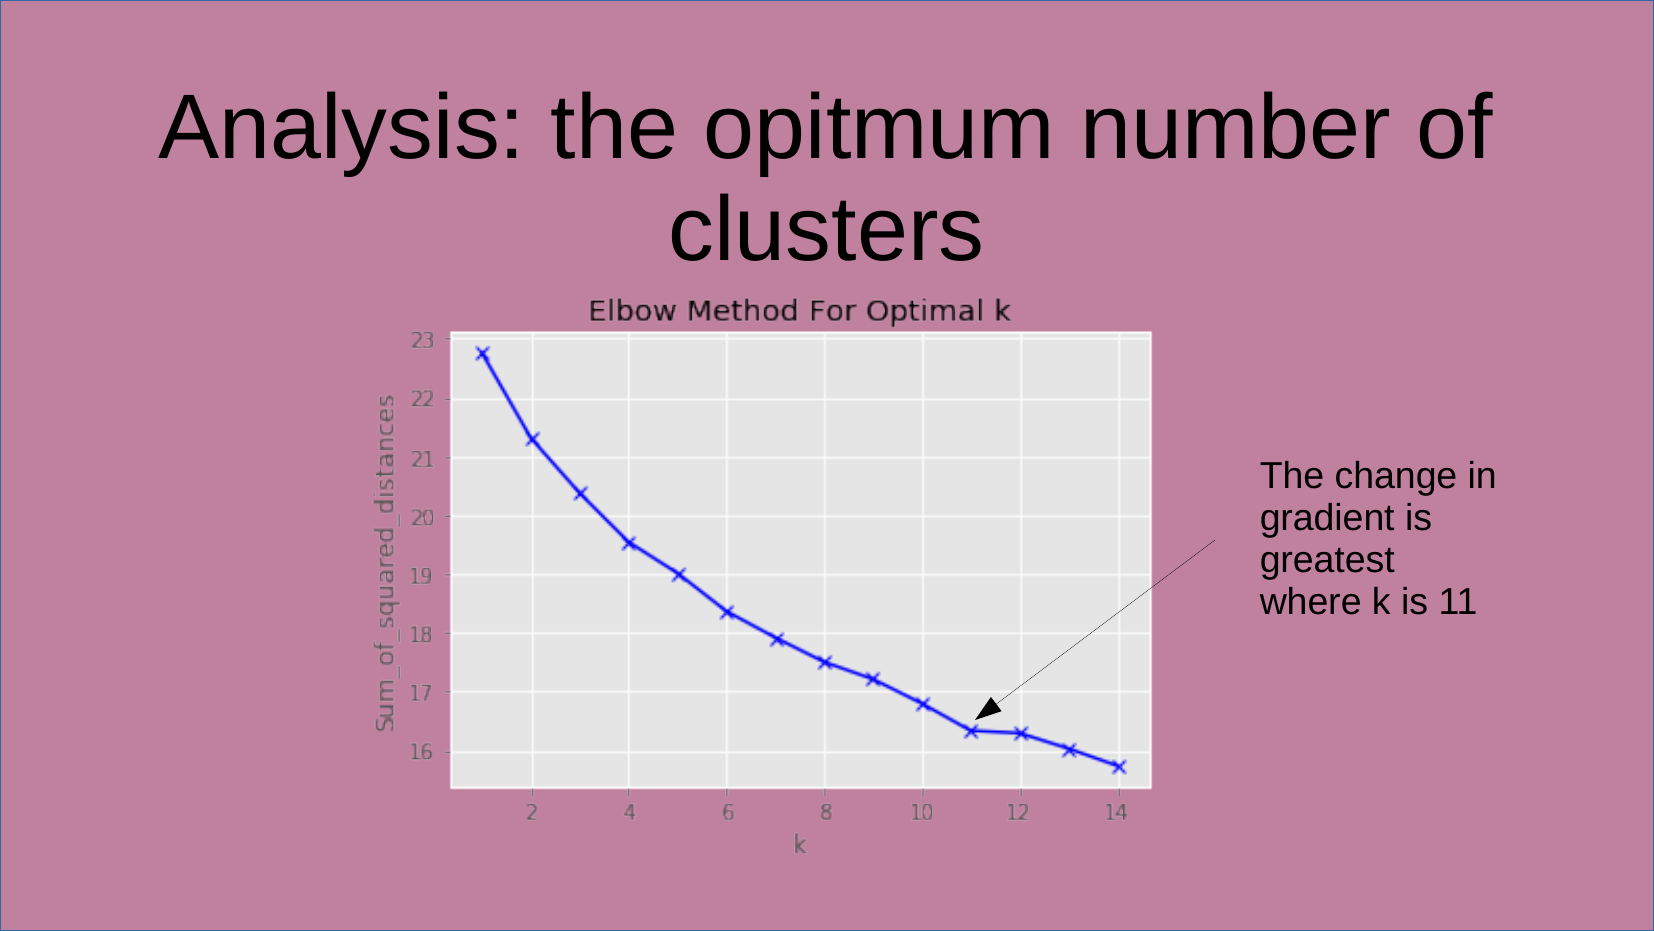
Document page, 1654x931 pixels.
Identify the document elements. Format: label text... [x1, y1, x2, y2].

picture [359, 284, 1171, 873]
text_box [0, 0, 1654, 931]
title Analysis: the opitmum number of clusters [82, 75, 1571, 281]
text_box The change in gradient is greatest where k is 11 [1245, 447, 1516, 631]
